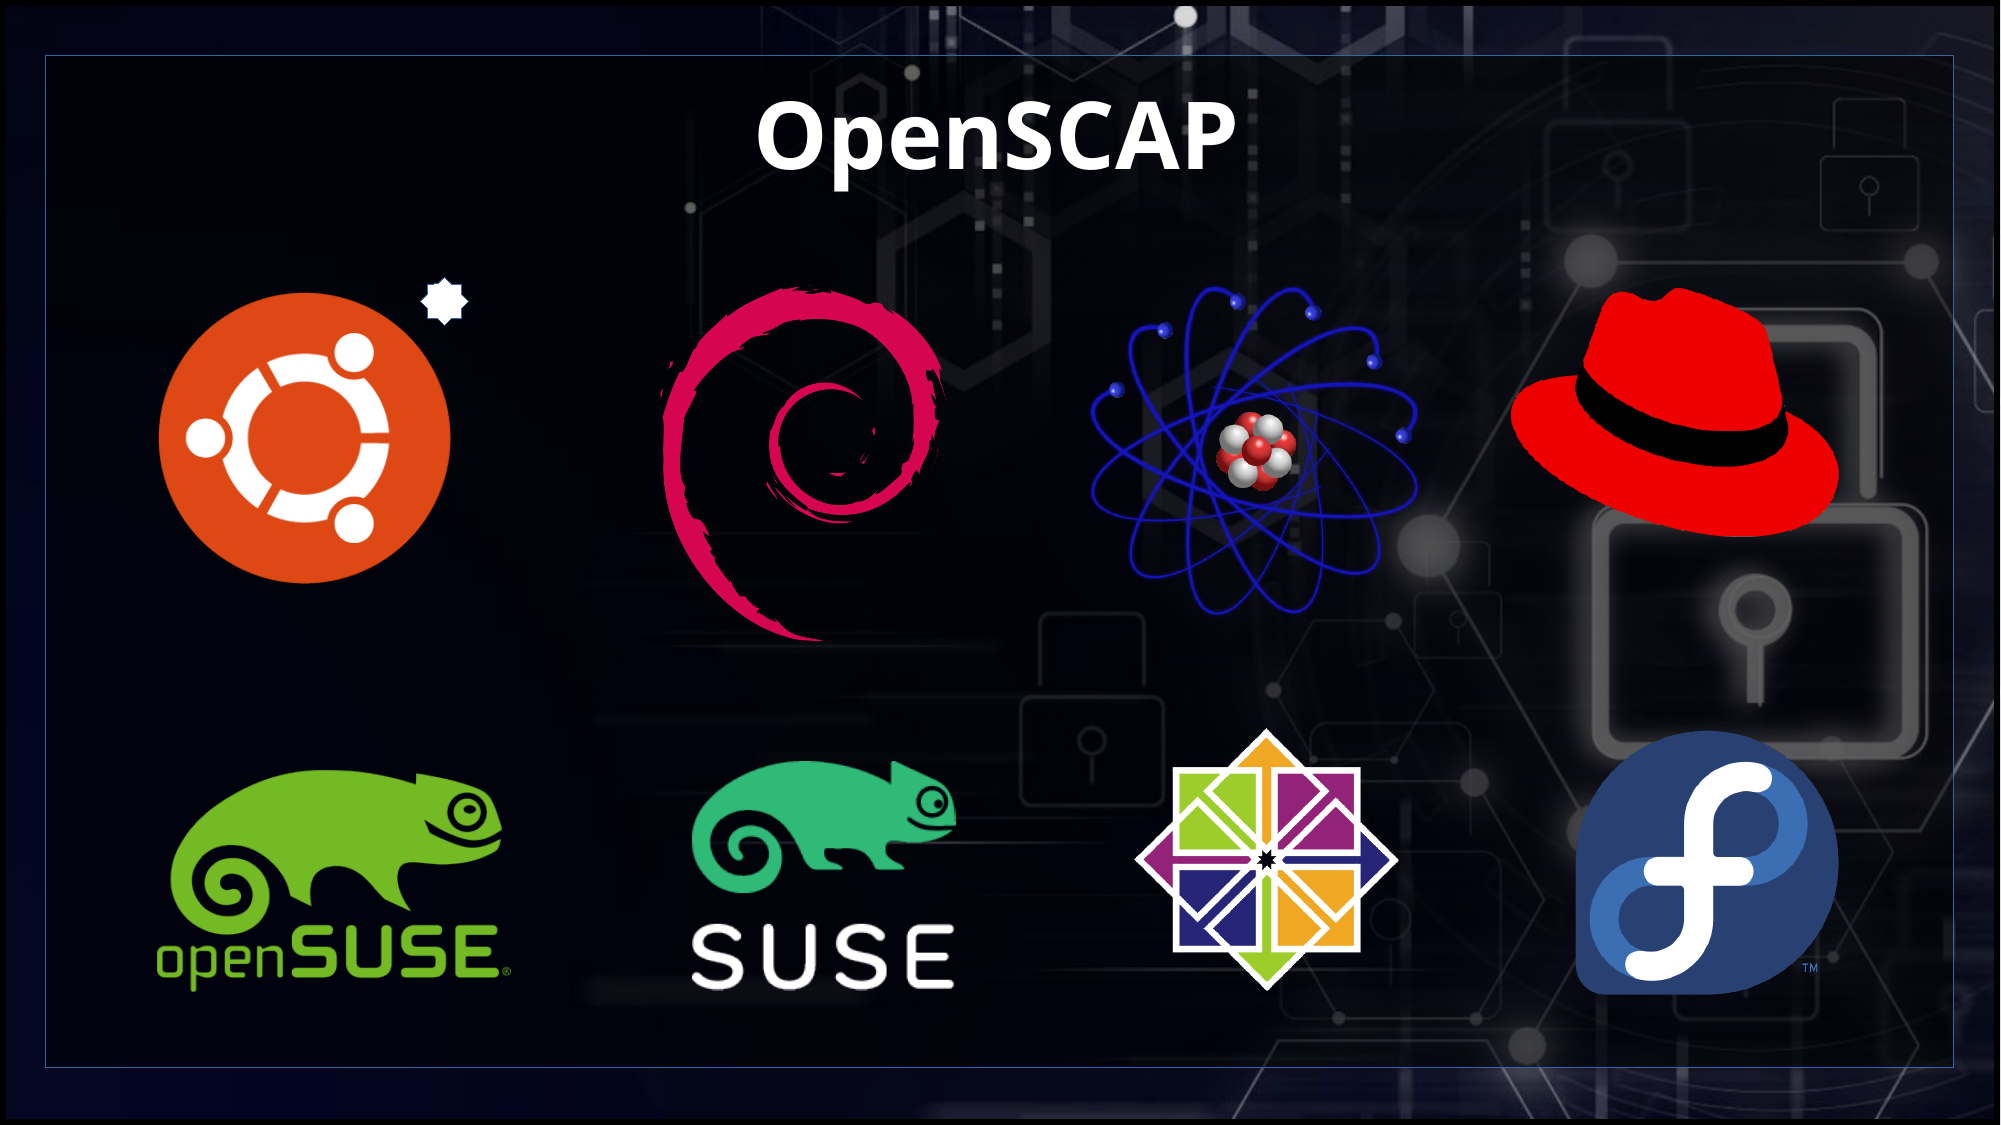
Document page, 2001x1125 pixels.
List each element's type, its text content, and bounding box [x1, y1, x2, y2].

text_box [0, 0, 2000, 1125]
picture [653, 276, 954, 649]
picture [1575, 730, 1839, 995]
picture [692, 761, 956, 991]
picture [1085, 281, 1423, 620]
picture [1510, 287, 1840, 537]
picture [1134, 728, 1399, 991]
picture [146, 759, 522, 1003]
list OpenSCAP [47, 80, 1946, 199]
picture [158, 292, 451, 585]
